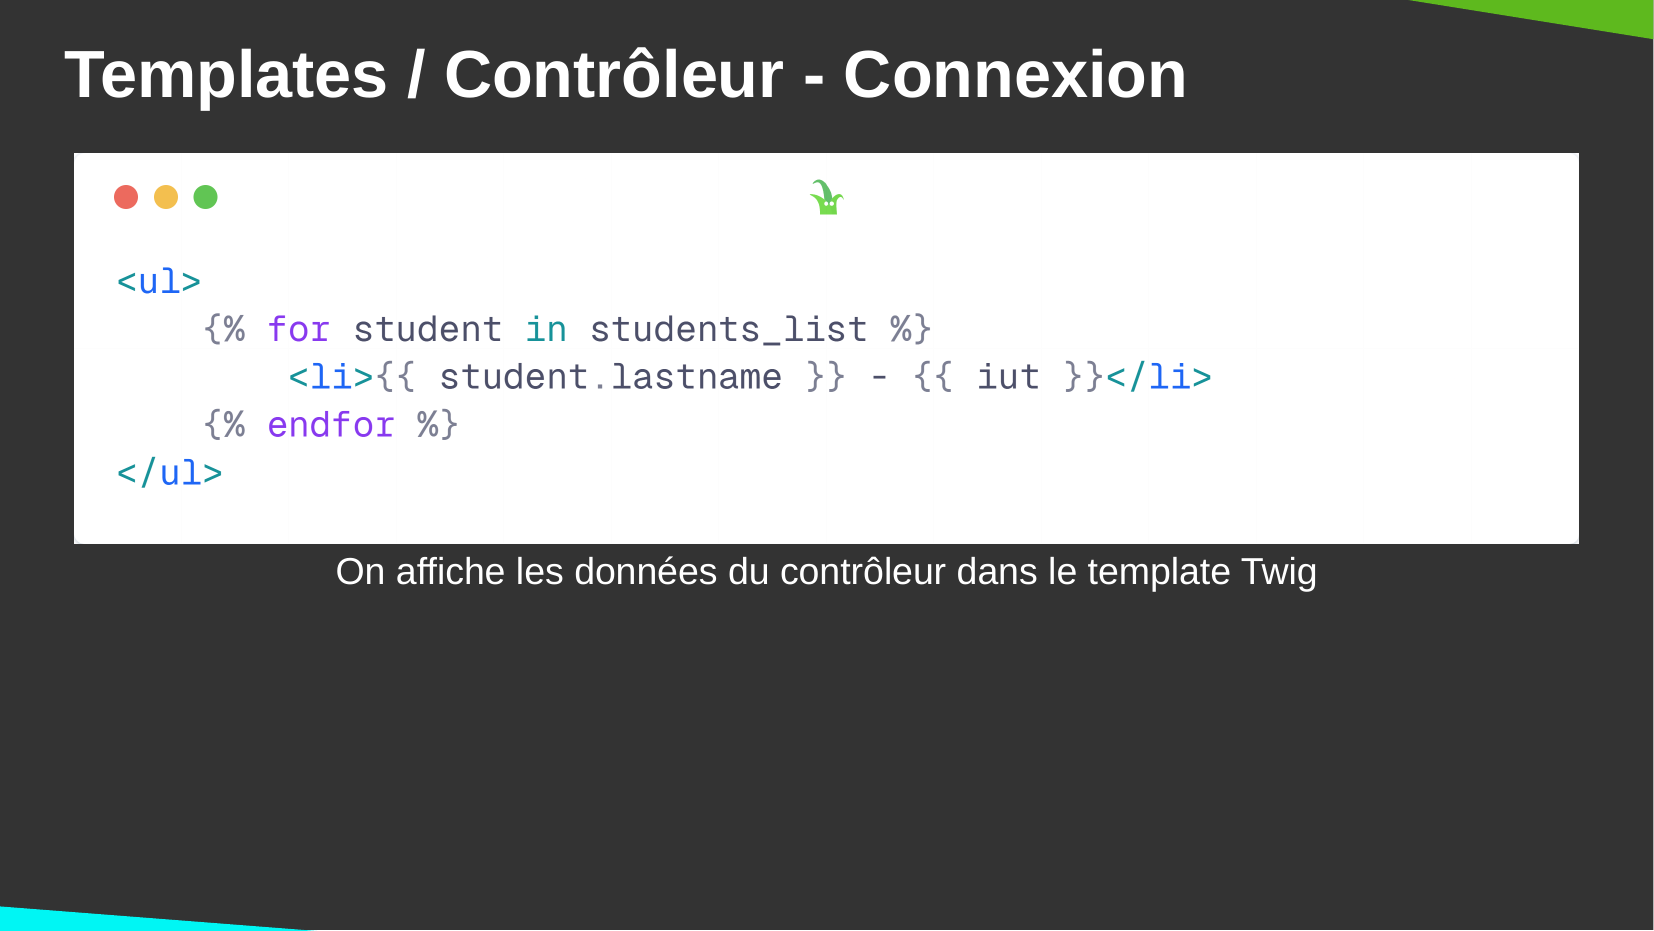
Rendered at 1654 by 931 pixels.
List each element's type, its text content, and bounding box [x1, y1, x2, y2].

picture [74, 153, 1579, 543]
text_box On affiche les données du contrôleur dans le template Twig [70, 543, 1583, 602]
title Templates / Contrôleur - Connexion [64, 37, 1365, 113]
text_box [0, 906, 318, 931]
text_box [1408, 0, 1654, 40]
